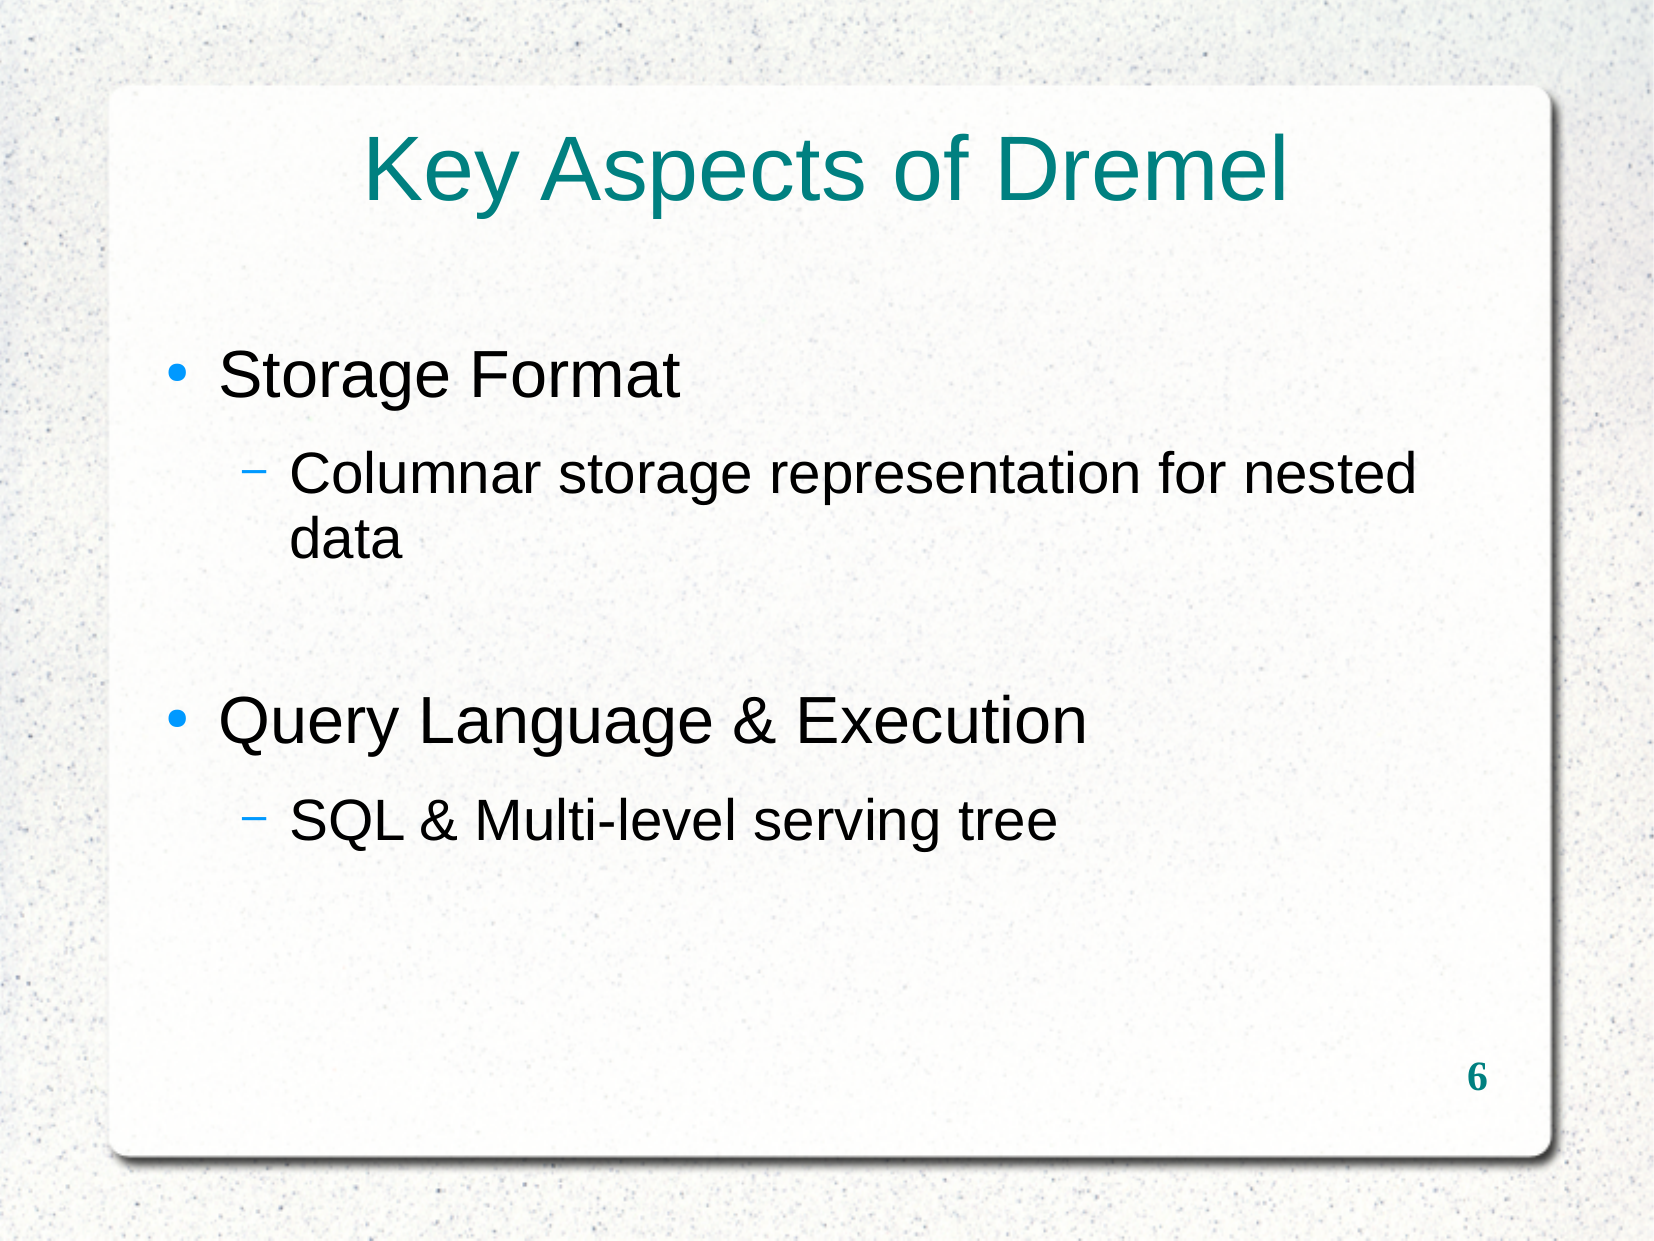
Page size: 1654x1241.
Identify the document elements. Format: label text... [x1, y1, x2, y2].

title Key Aspects of Dremel [118, 96, 1536, 241]
picture [0, 0, 1654, 1241]
list Storage Format Columnar storage representation for nested data Query Language & Execution SQL & Multi-level serving tree [147, 336, 1506, 1021]
